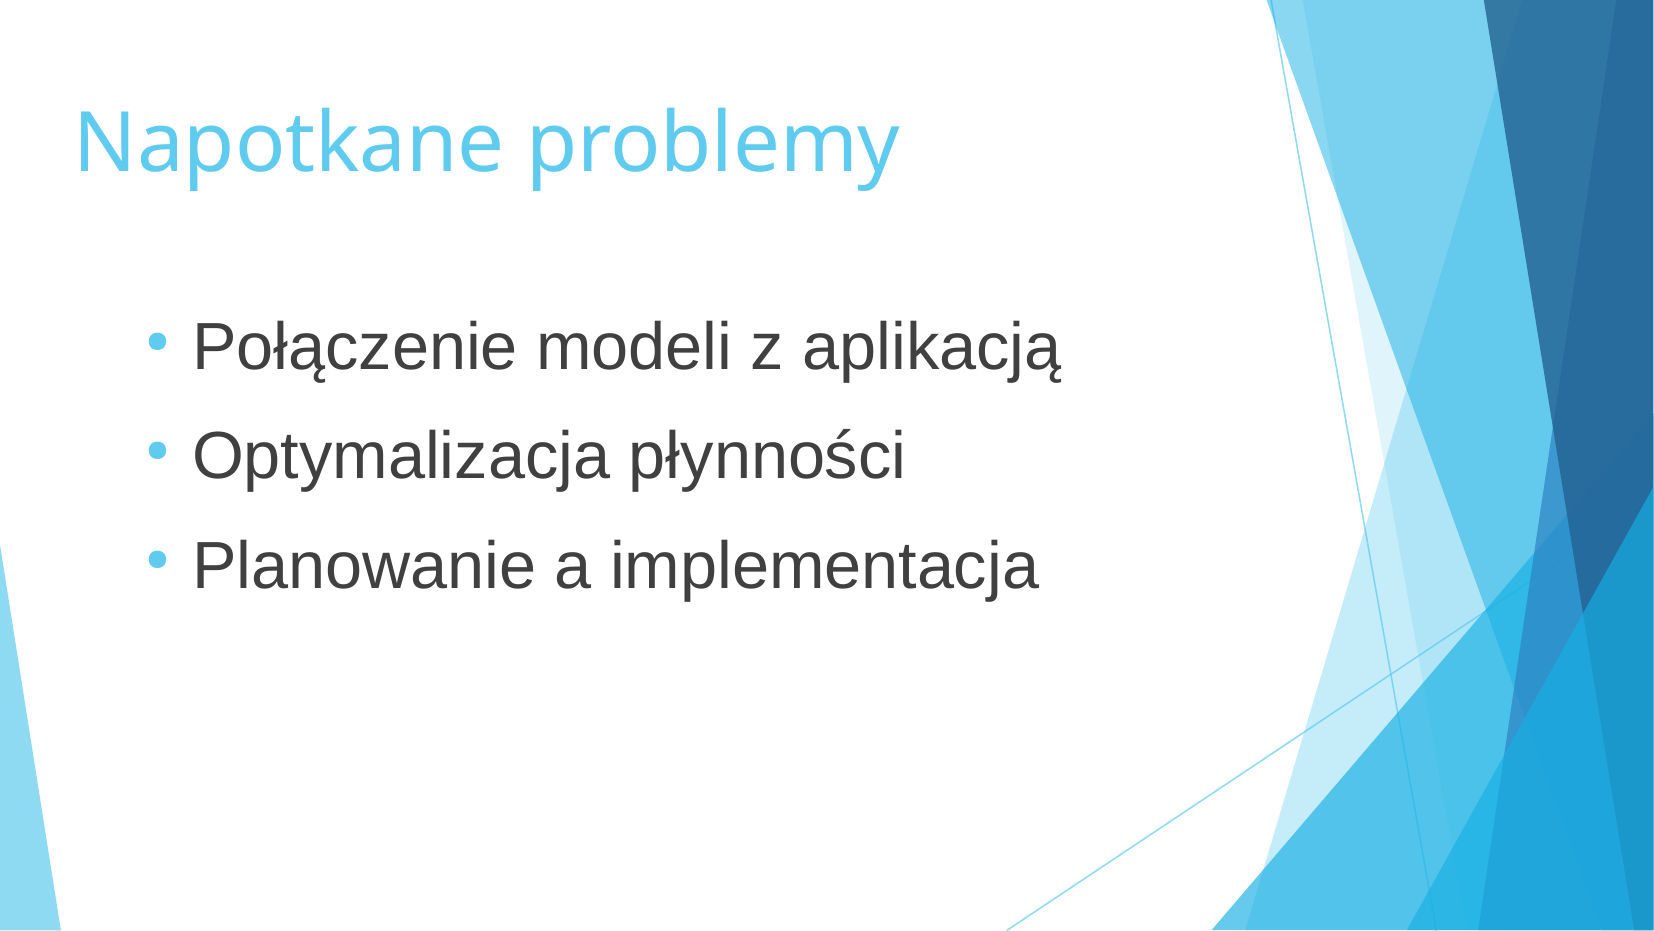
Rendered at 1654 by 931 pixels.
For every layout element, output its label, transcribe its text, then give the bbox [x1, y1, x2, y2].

list Połączenie modeli z aplikacją Optymalizacja płynności Planowanie a implementacja [0, 295, 1489, 835]
title Napotkane problemy [0, 80, 1489, 237]
